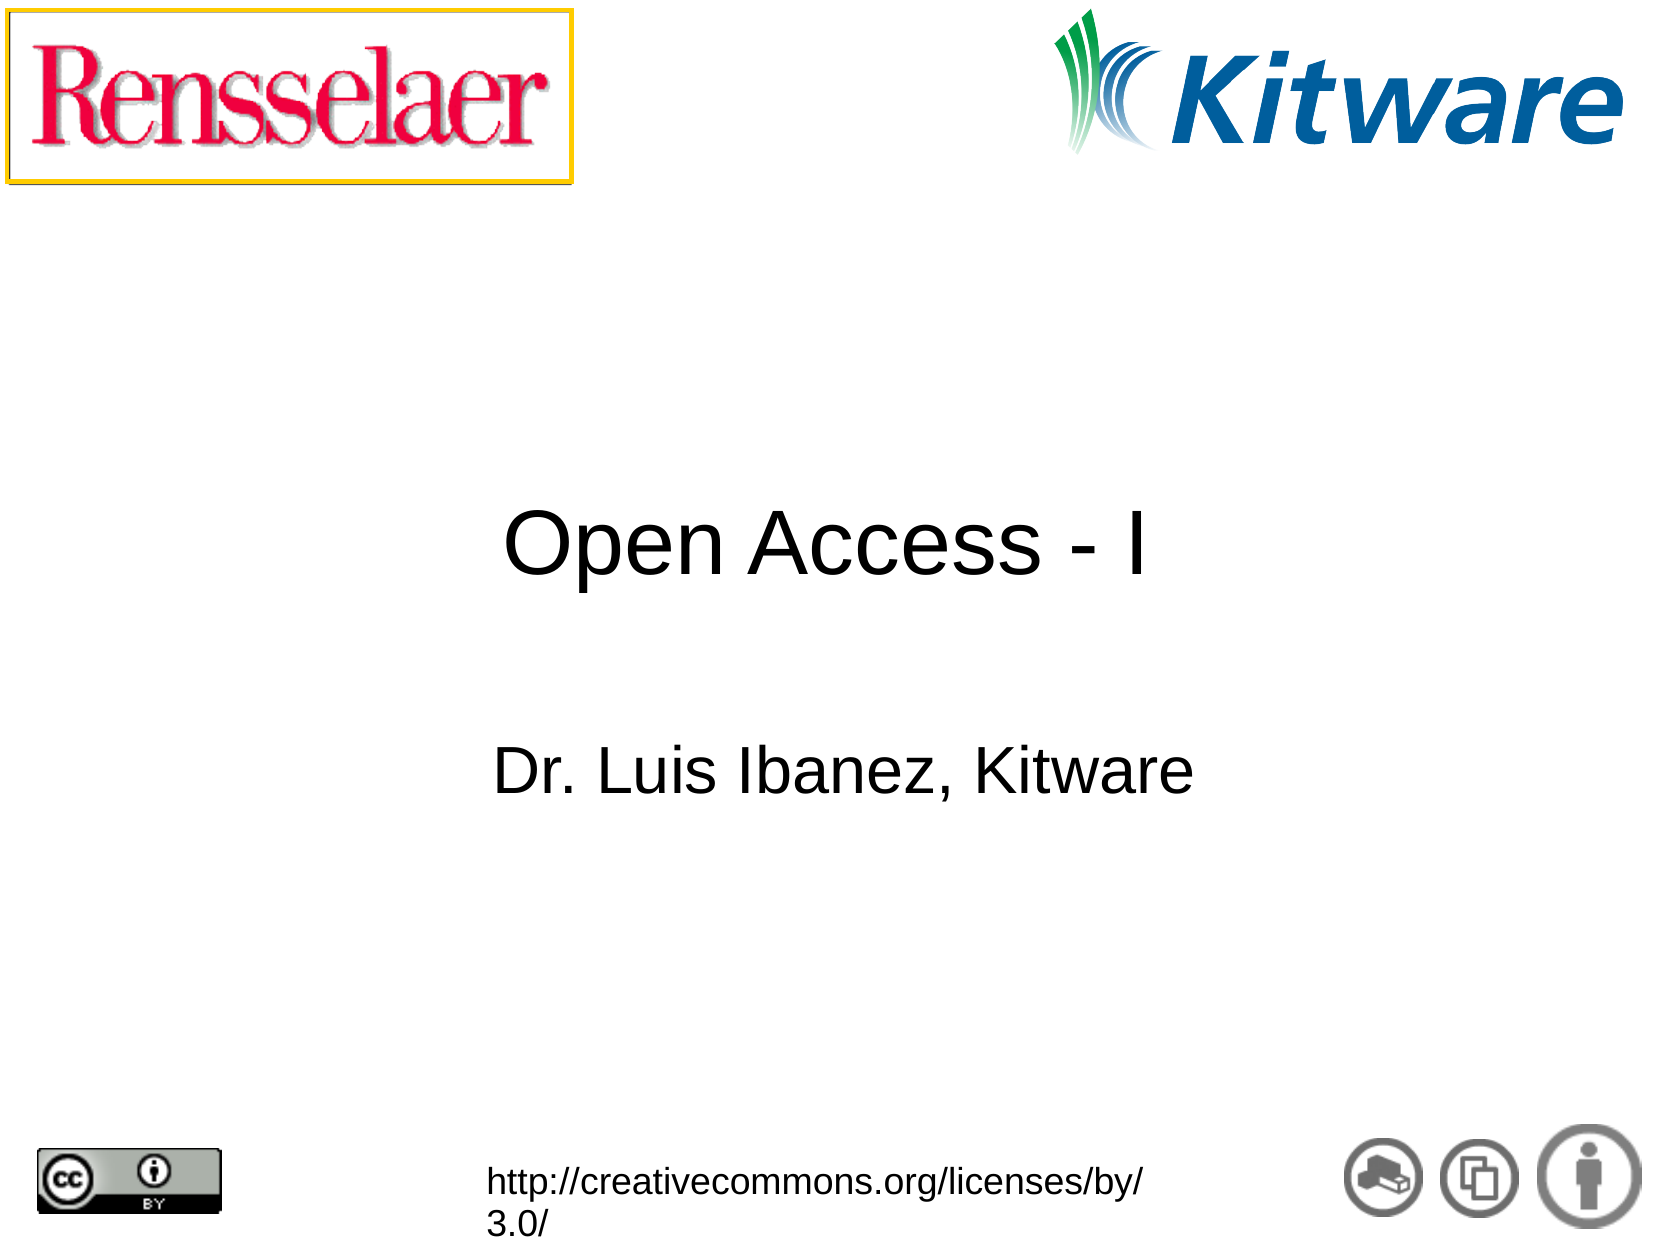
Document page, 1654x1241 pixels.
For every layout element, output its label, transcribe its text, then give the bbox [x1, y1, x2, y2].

picture [2, 6, 572, 190]
picture [1440, 1139, 1519, 1218]
text_box http://creativecommons.org/licenses/by/3.0/ [471, 1152, 1221, 1210]
picture [37, 1148, 222, 1214]
picture [9, 12, 569, 179]
picture [1344, 1138, 1423, 1217]
picture [1054, 8, 1623, 155]
picture [1537, 1124, 1642, 1230]
subtitle Dr. Luis Ibanez, Kitware [82, 669, 1571, 871]
title Open Access - I [82, 446, 1571, 639]
